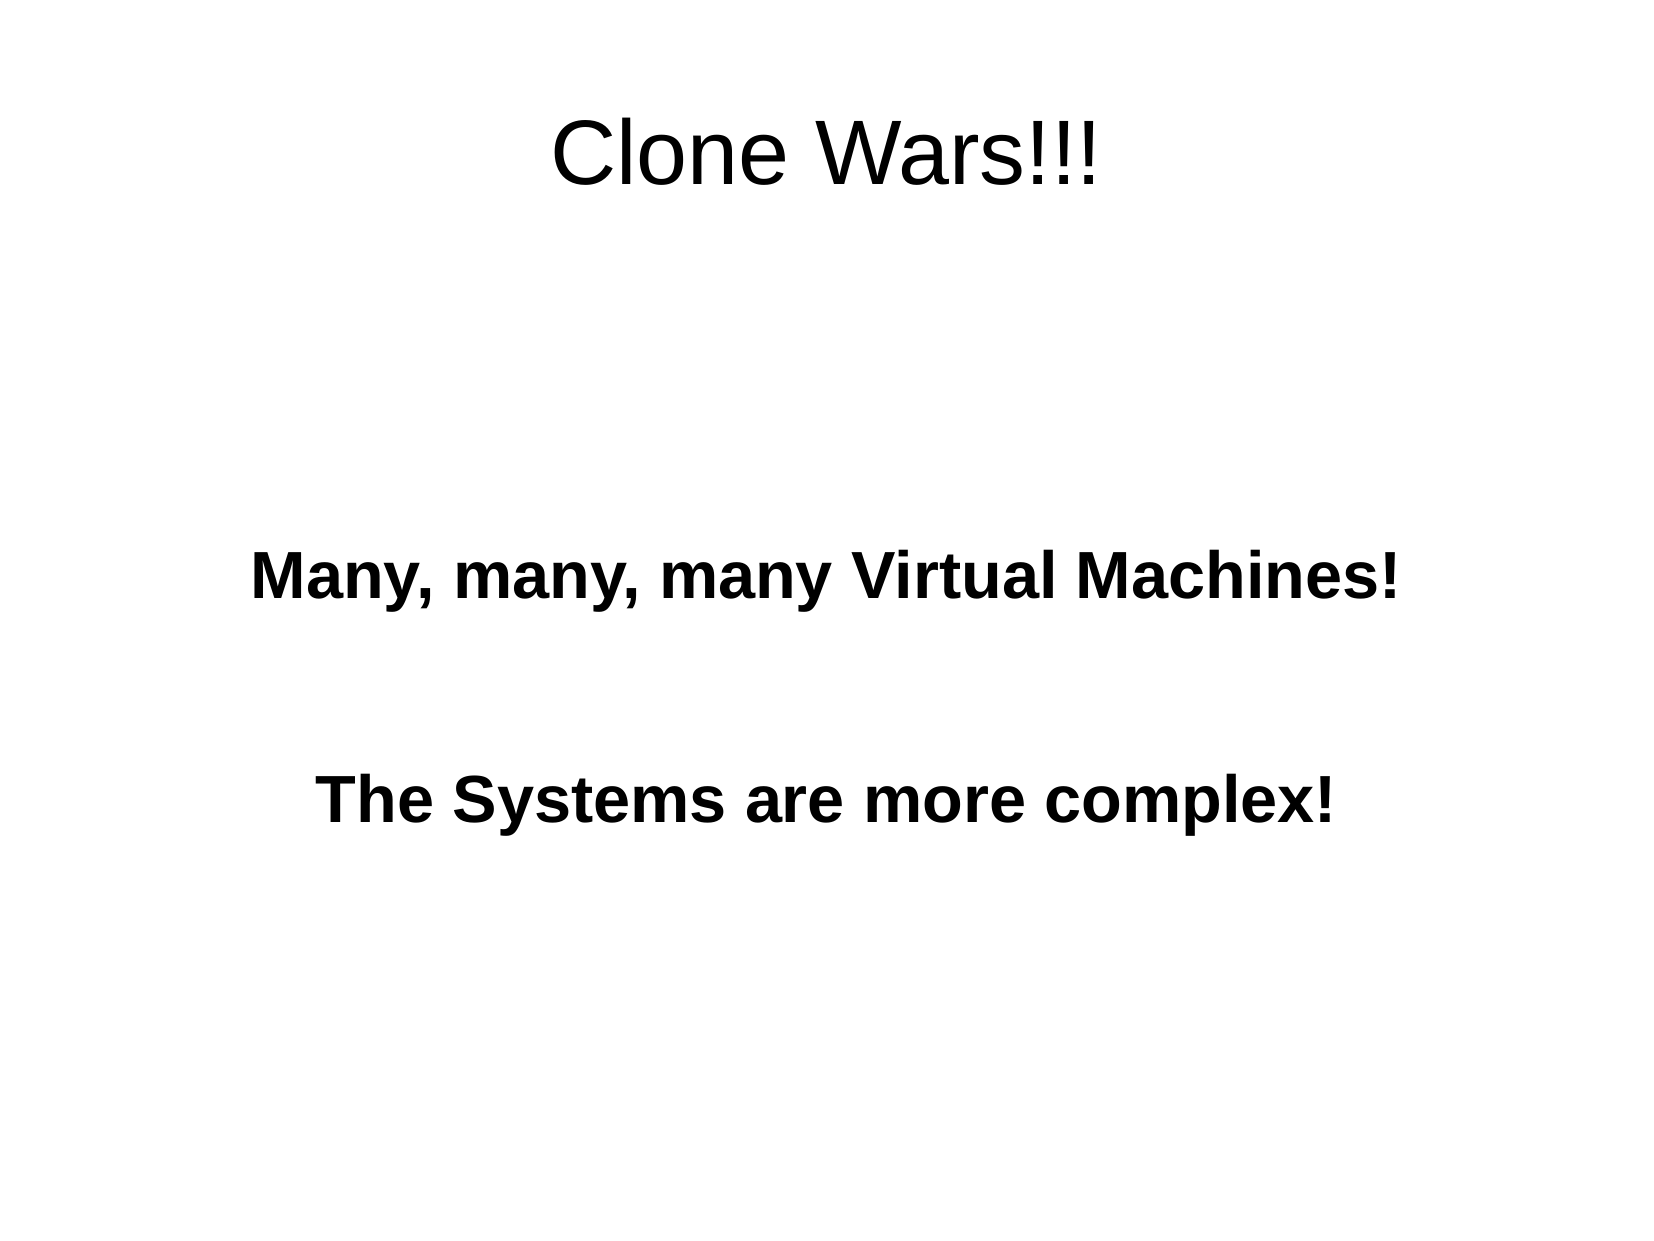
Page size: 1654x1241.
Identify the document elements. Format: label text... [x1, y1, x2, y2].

title Clone Wars!!! [82, 49, 1571, 257]
subtitle Many, many, many Virtual Machines! The Systems are more complex! [82, 290, 1571, 1010]
